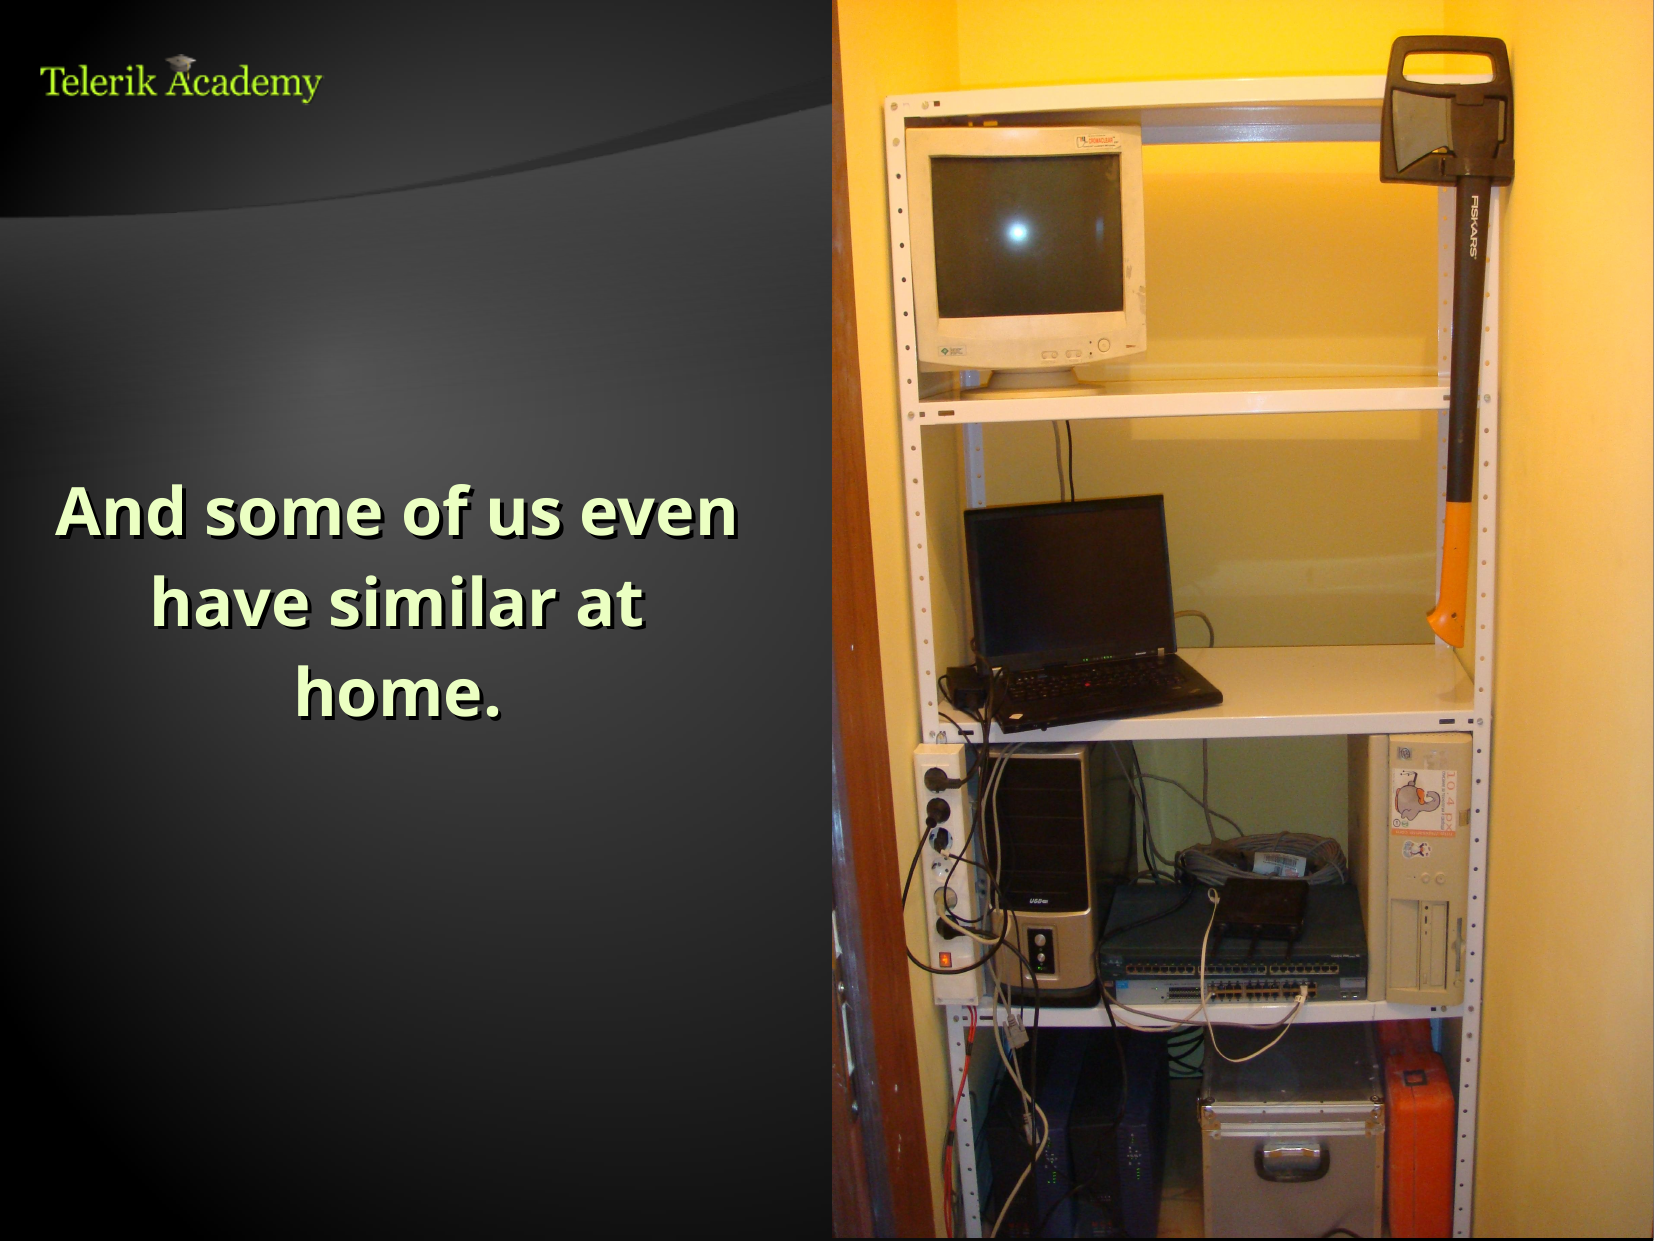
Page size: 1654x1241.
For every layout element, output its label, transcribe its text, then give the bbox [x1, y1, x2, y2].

picture [0, 0, 1654, 1241]
title And some of us even have similar at home. [45, 30, 751, 1171]
